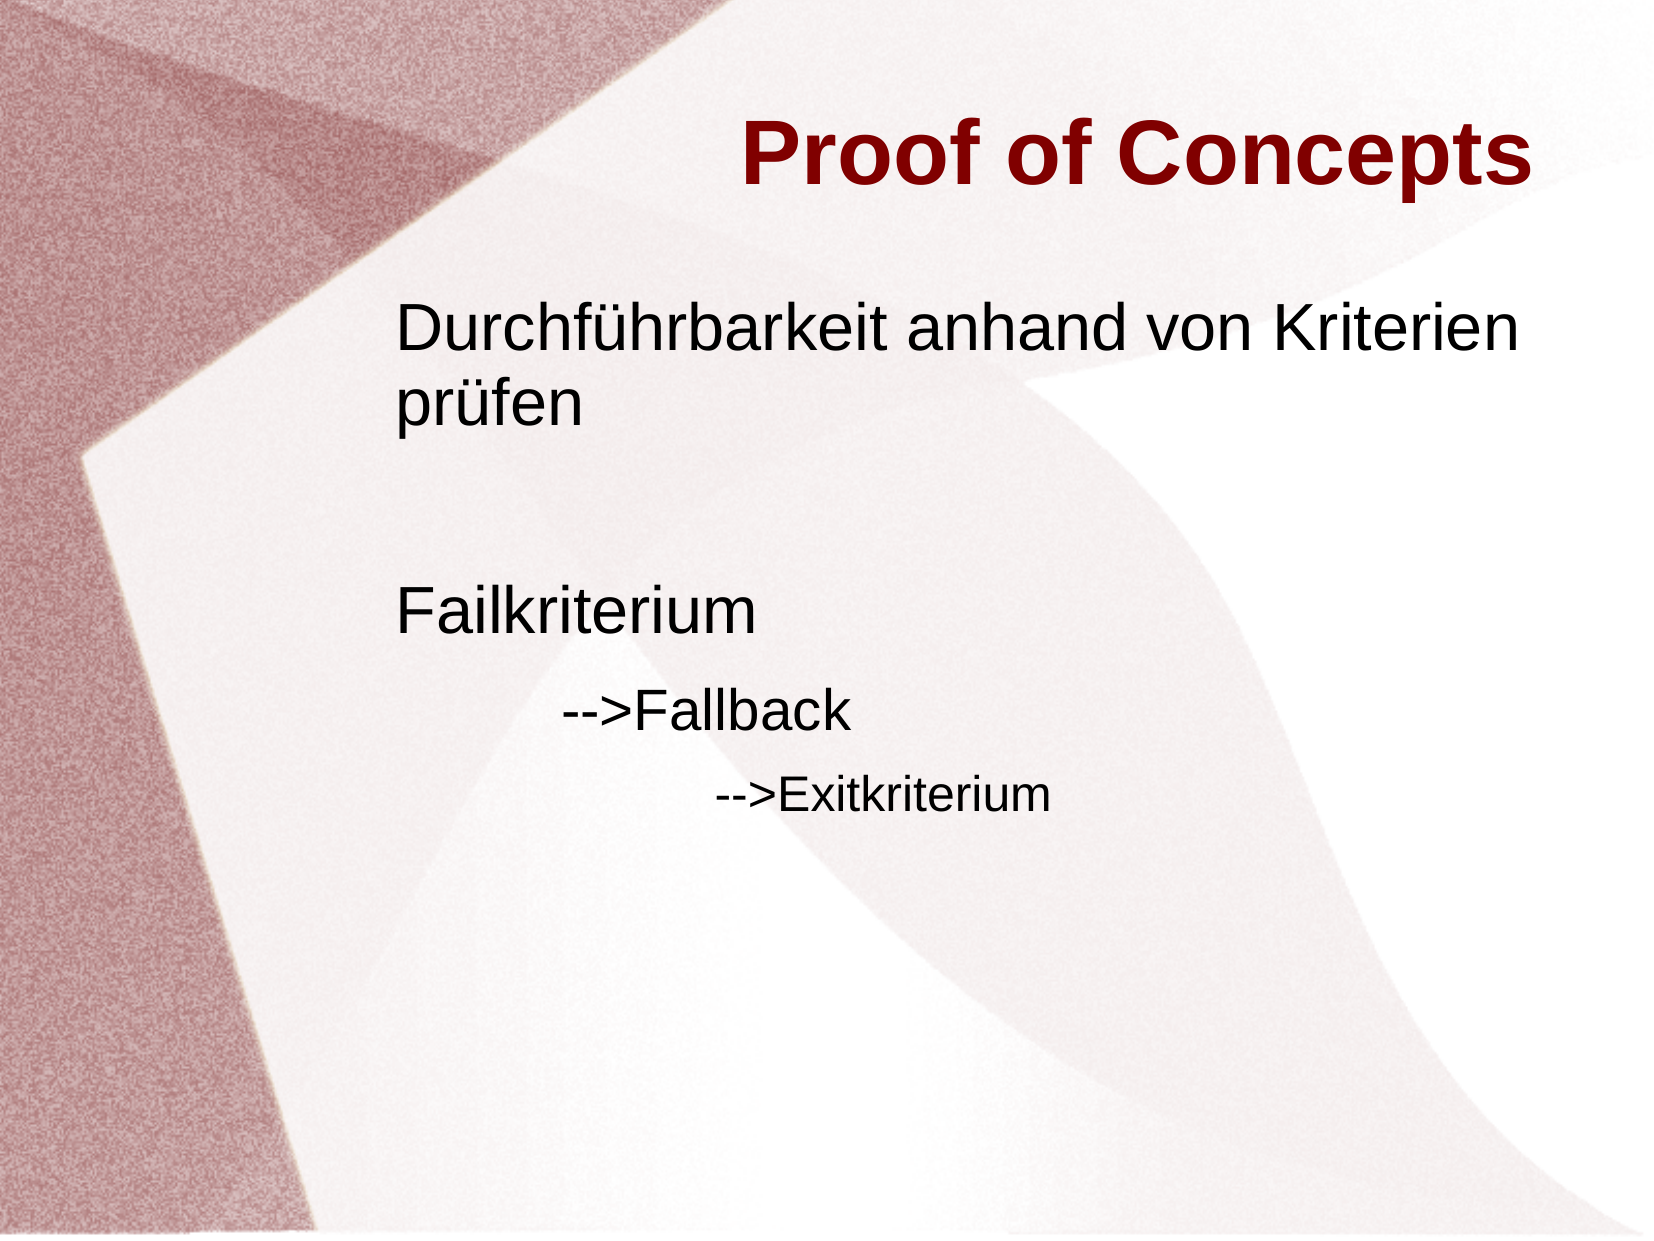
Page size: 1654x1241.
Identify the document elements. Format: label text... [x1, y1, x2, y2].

title Proof of Concepts [94, 49, 1536, 257]
list Durchführbarkeit anhand von Kriterien prüfen Failkriterium -->Fallback -->Exitkriterium [324, 290, 1601, 916]
picture [0, 0, 1654, 1241]
